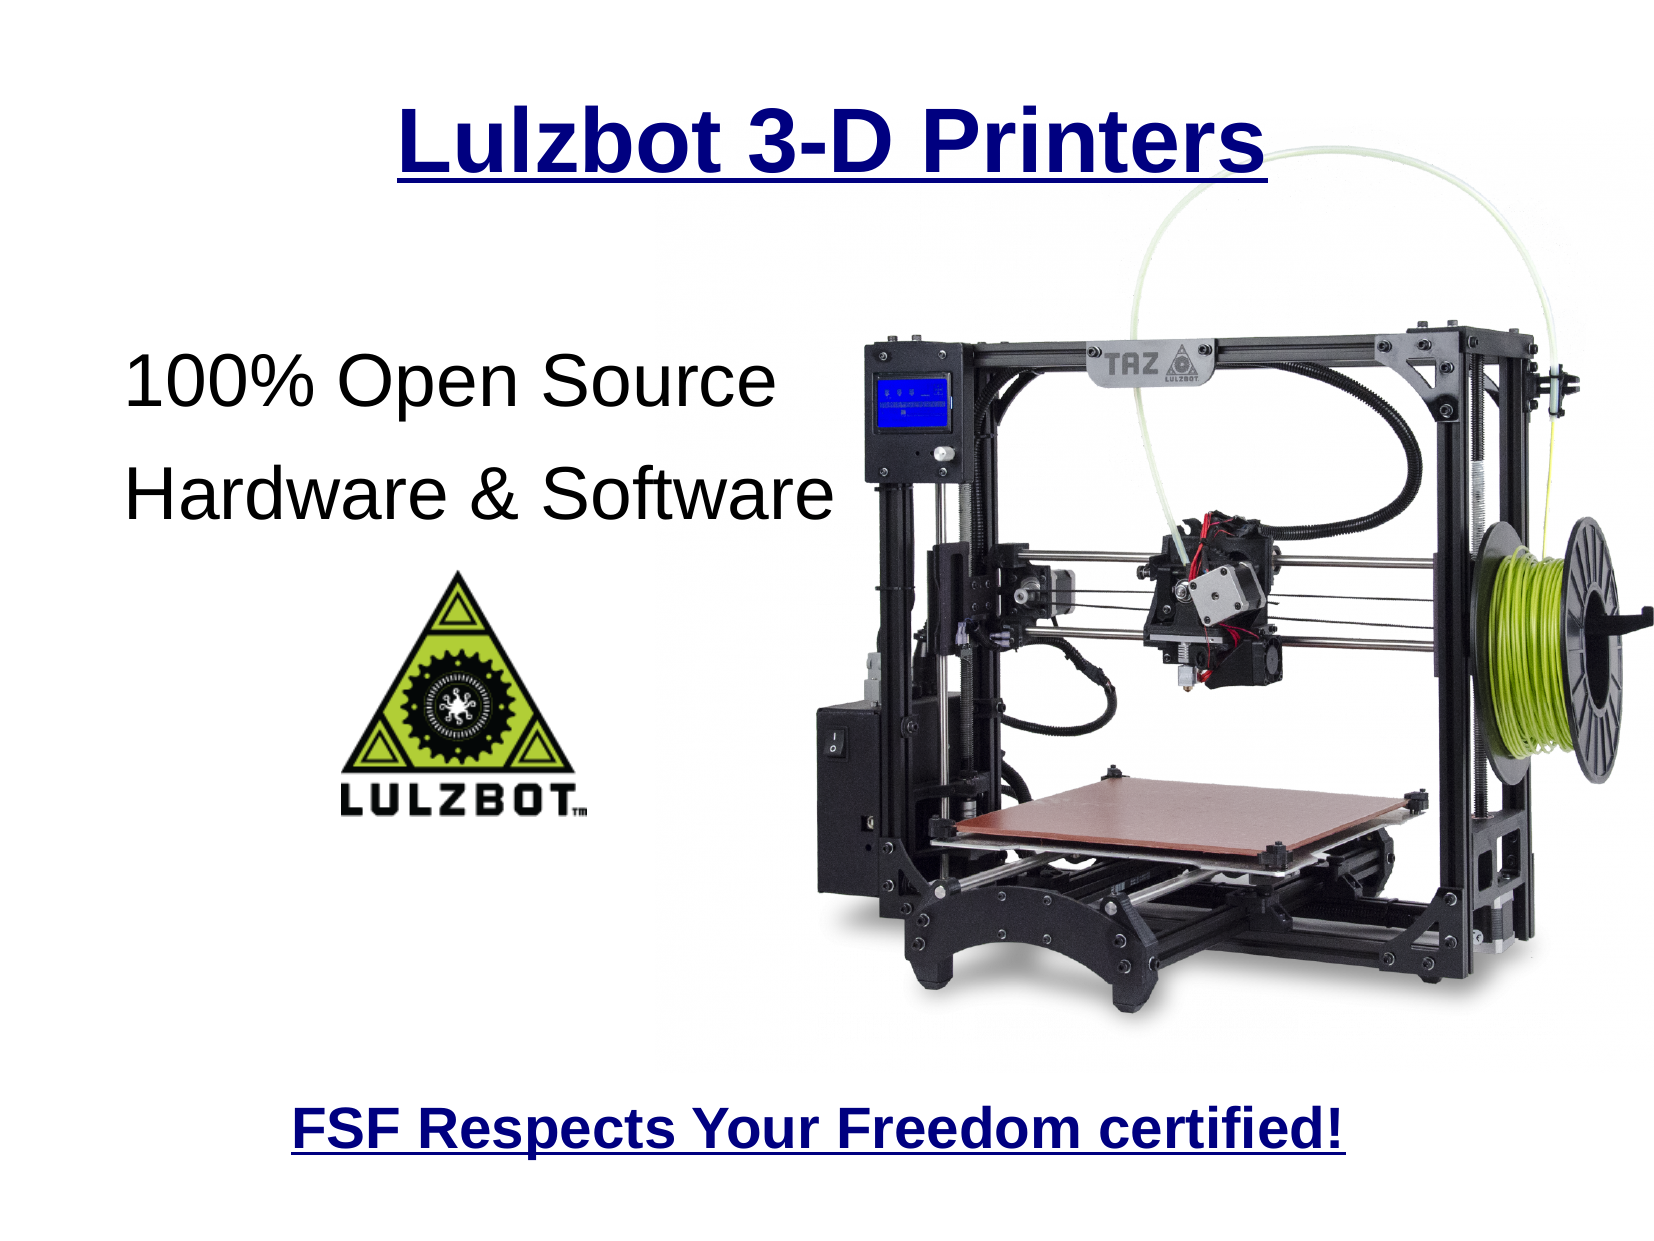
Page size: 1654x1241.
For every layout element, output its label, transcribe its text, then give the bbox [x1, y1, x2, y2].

list 100% Open Source Hardware & Software FSF Respects Your Freedom certified! [53, 338, 1585, 1241]
picture [341, 569, 587, 817]
picture [655, 117, 1654, 1073]
title Lulzbot 3-D Printers [88, 37, 1577, 245]
